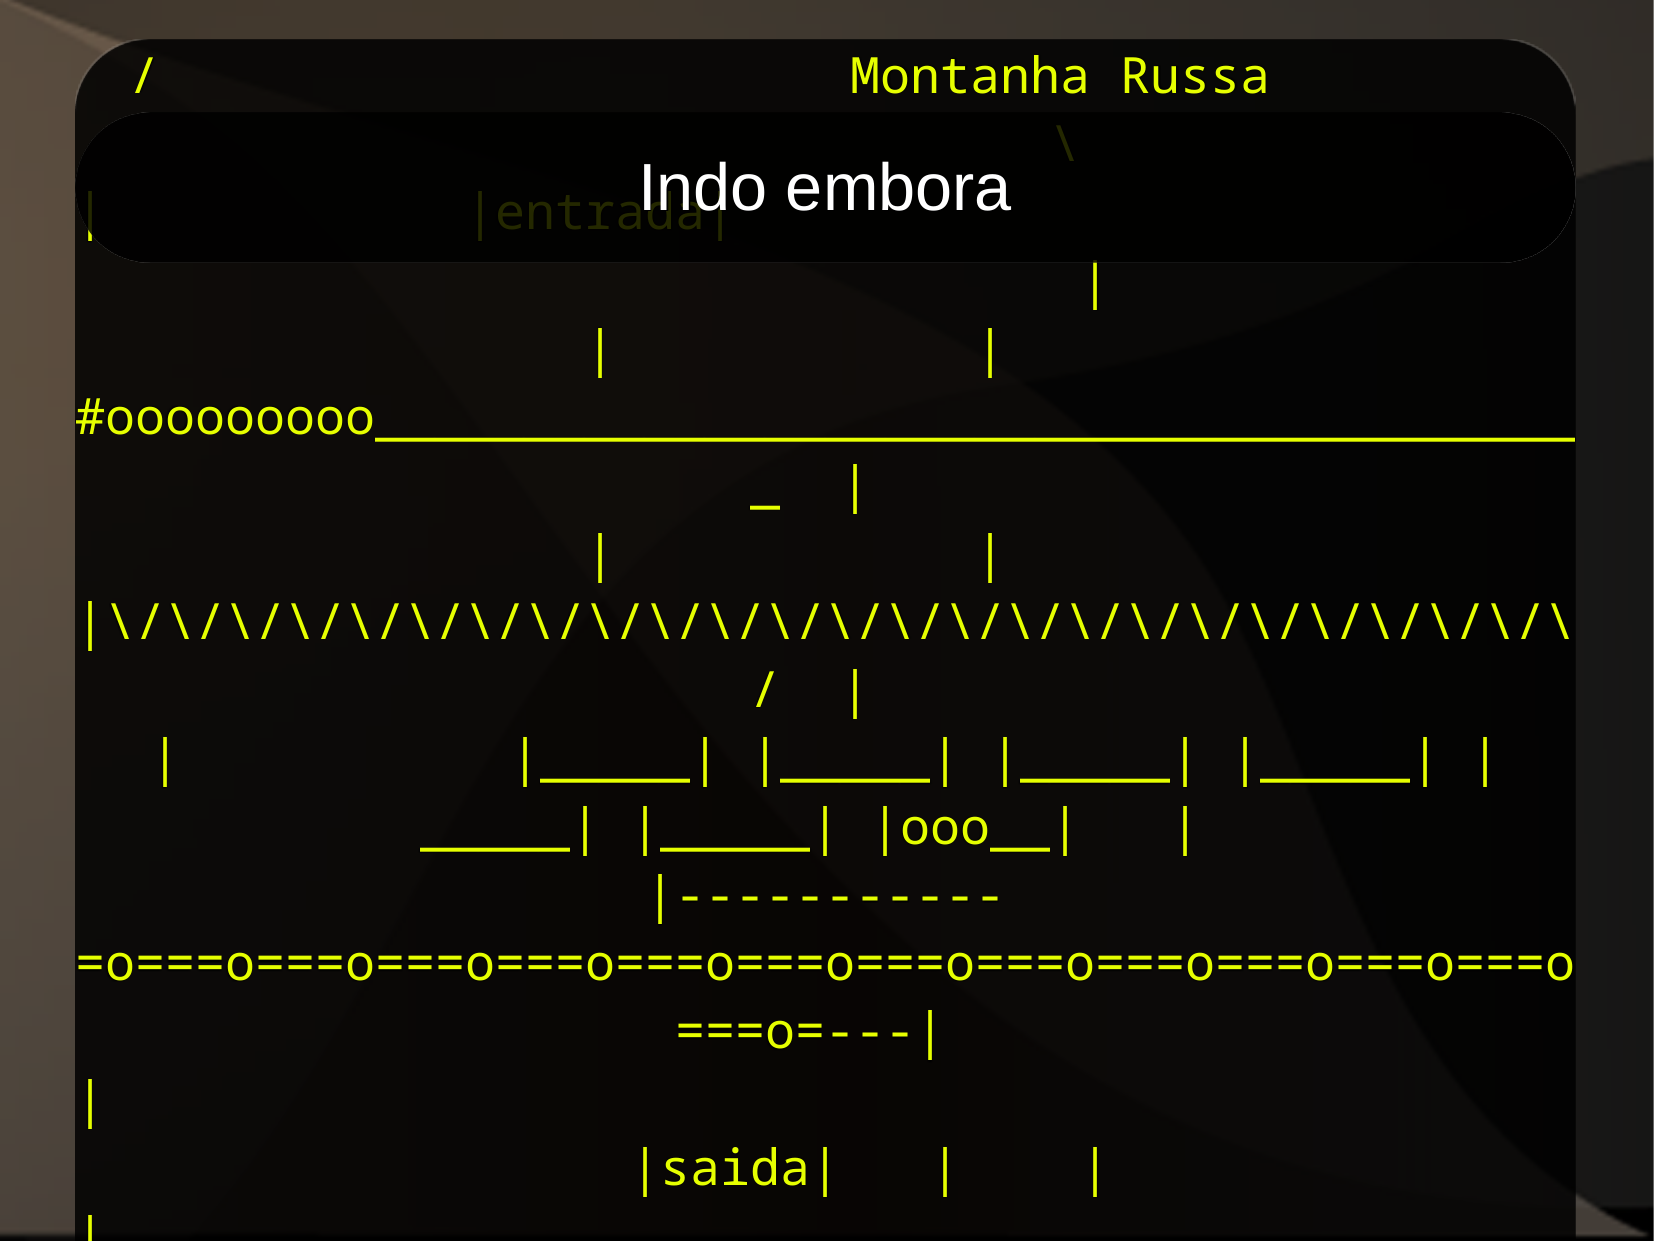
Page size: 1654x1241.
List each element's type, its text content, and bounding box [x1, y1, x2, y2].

text_box / Montanha Russa \ | |entrada| | | | #ooooooooo_________________________________________ | | | |\/\/\/\/\/\/\/\/\/\/\/\/\/\/\/\/\/\/\/\/\/\/\/\/\/ | | |_____| |_____| |_____| |_____| |_____| |_____| |ooo__| | |-----------=o===o===o===o===o===o===o===o===o===o===o===o===o===o=---| | |saida| | | | |____oo___| | \ / [75, 475, 1576, 1038]
picture [0, 0, 1654, 1241]
text_box Indo embora [75, 112, 1576, 263]
